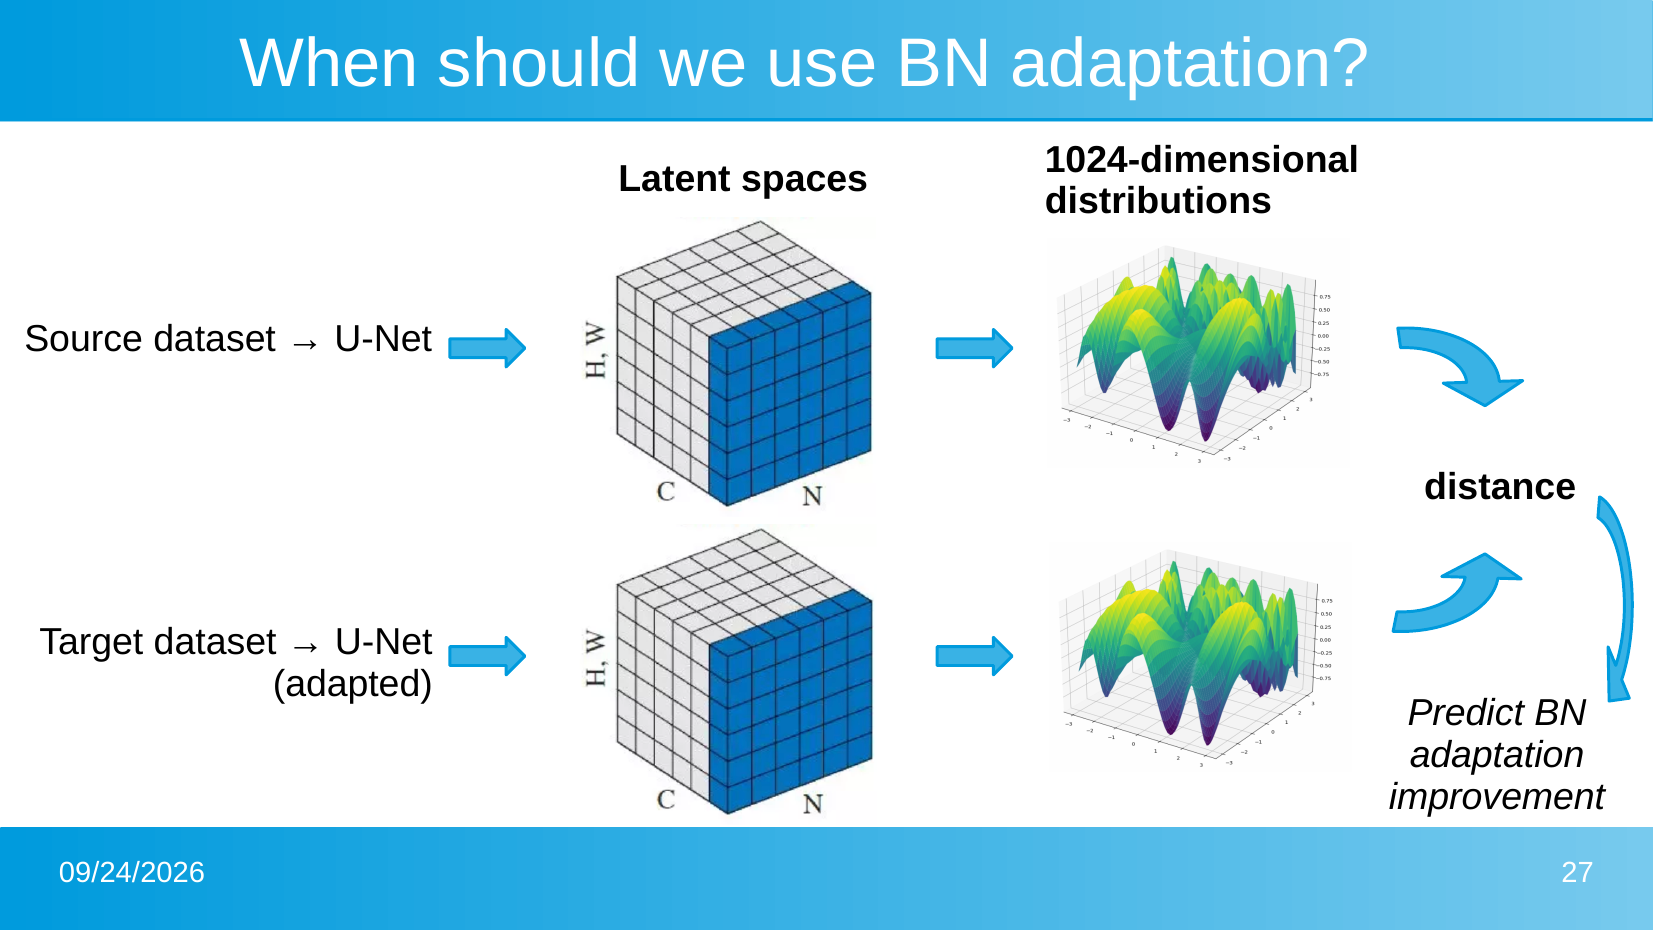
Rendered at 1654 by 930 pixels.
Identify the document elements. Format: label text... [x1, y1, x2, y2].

text_box [449, 637, 525, 675]
picture [576, 217, 876, 517]
text_box [1397, 327, 1523, 406]
text_box Target dataset → U-Net (adapted) [24, 613, 448, 713]
text_box [937, 329, 1013, 367]
picture [1049, 542, 1352, 772]
text_box Latent spaces [603, 149, 883, 207]
picture [576, 524, 877, 825]
text_box Predict BN adaptation improvement [1374, 684, 1651, 826]
text_box Source dataset → U-Net [9, 310, 448, 367]
title When should we use BN adaptation? [37, 23, 1573, 102]
text_box distance [1409, 458, 1592, 516]
text_box [937, 637, 1013, 675]
picture [1047, 238, 1350, 468]
text_box [449, 329, 525, 367]
text_box 1024-dimensional distributions [1029, 130, 1388, 230]
text_box [1597, 496, 1633, 702]
text_box [1393, 553, 1522, 632]
